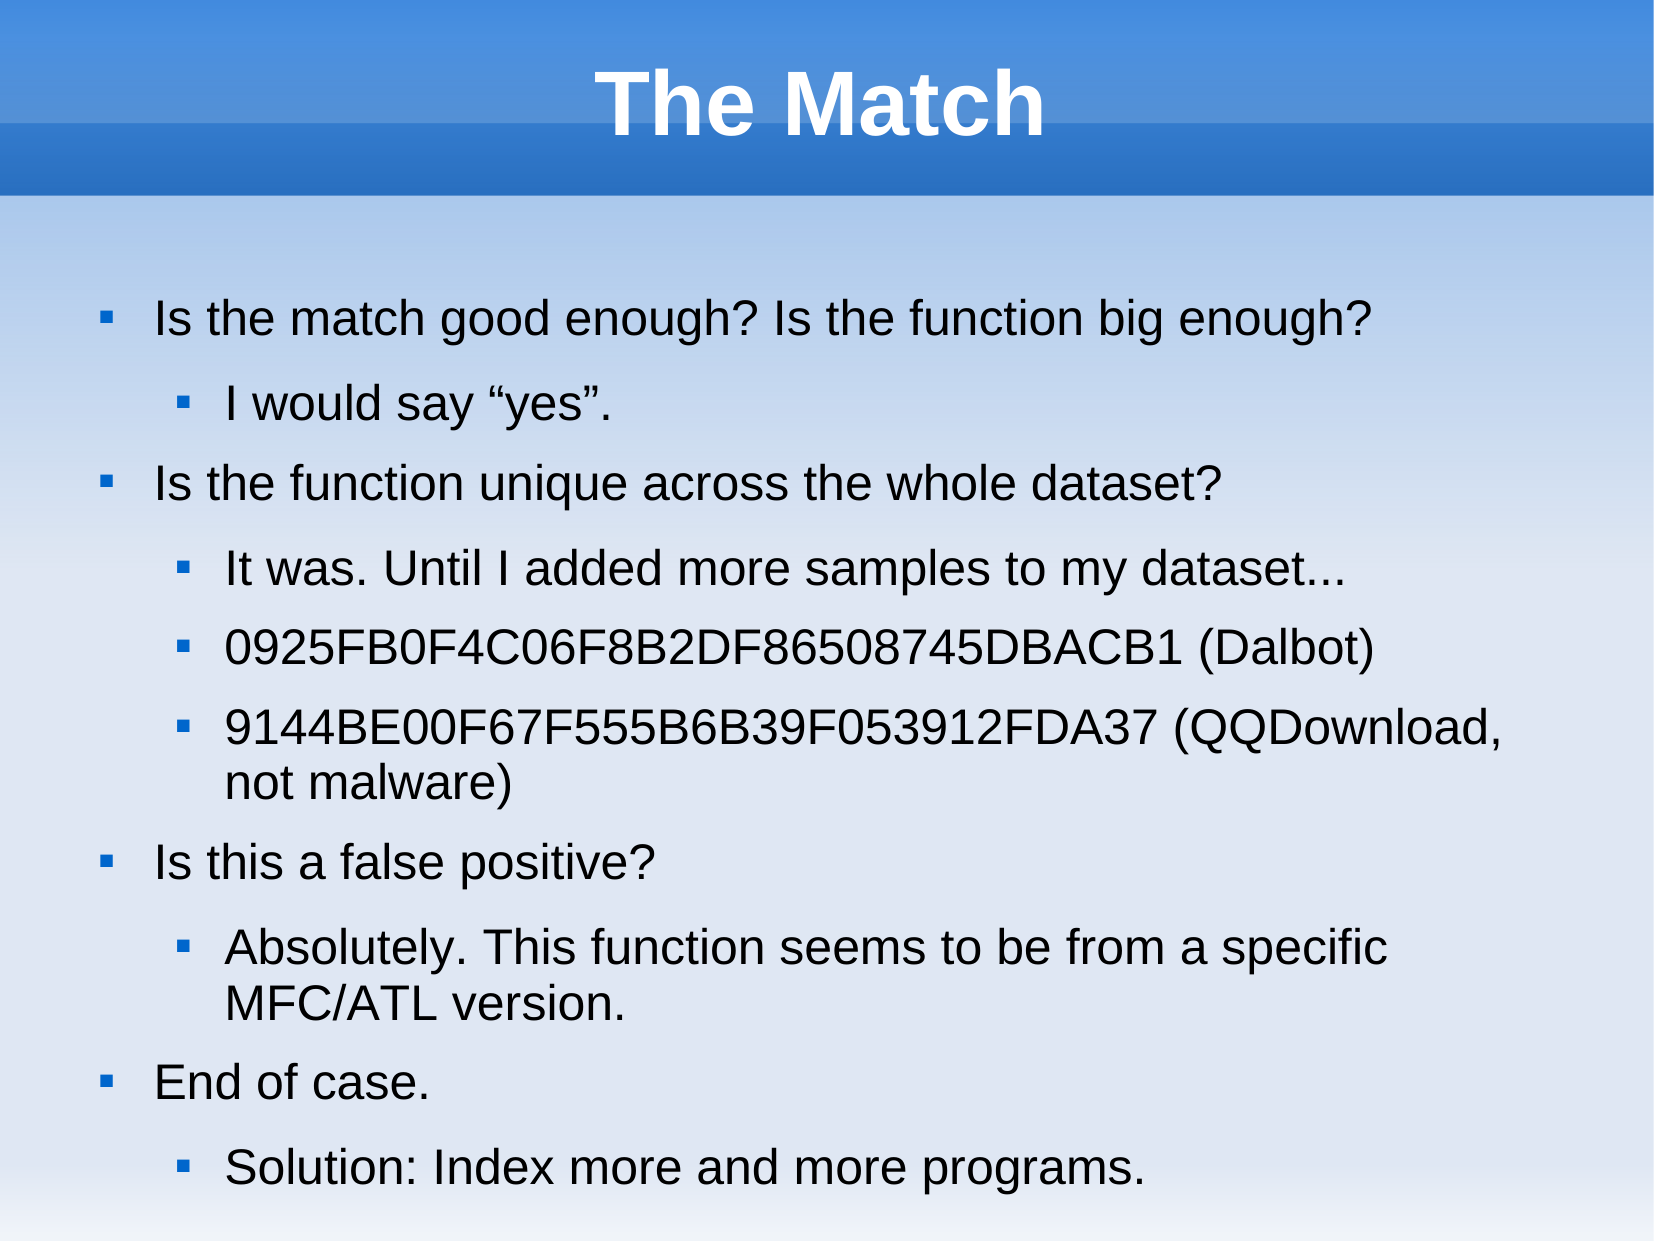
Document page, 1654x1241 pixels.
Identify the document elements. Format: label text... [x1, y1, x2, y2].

picture [0, 0, 1654, 1241]
title The Match [76, 0, 1565, 208]
list Is the match good enough? Is the function big enough? I would say “yes”. Is the function unique across the whole dataset? It was. Until I added more samples to my dataset... 0925FB0F4C06F8B2DF86508745DBACB1 (Dalbot) 9144BE00F67F555B6B39F053912FDA37 (QQDownload, not malware) Is this a false positive? Absolutely. This function seems to be from a specific MFC/ATL version. End of case. Solution: Index more and more programs. [82, 290, 1571, 1202]
